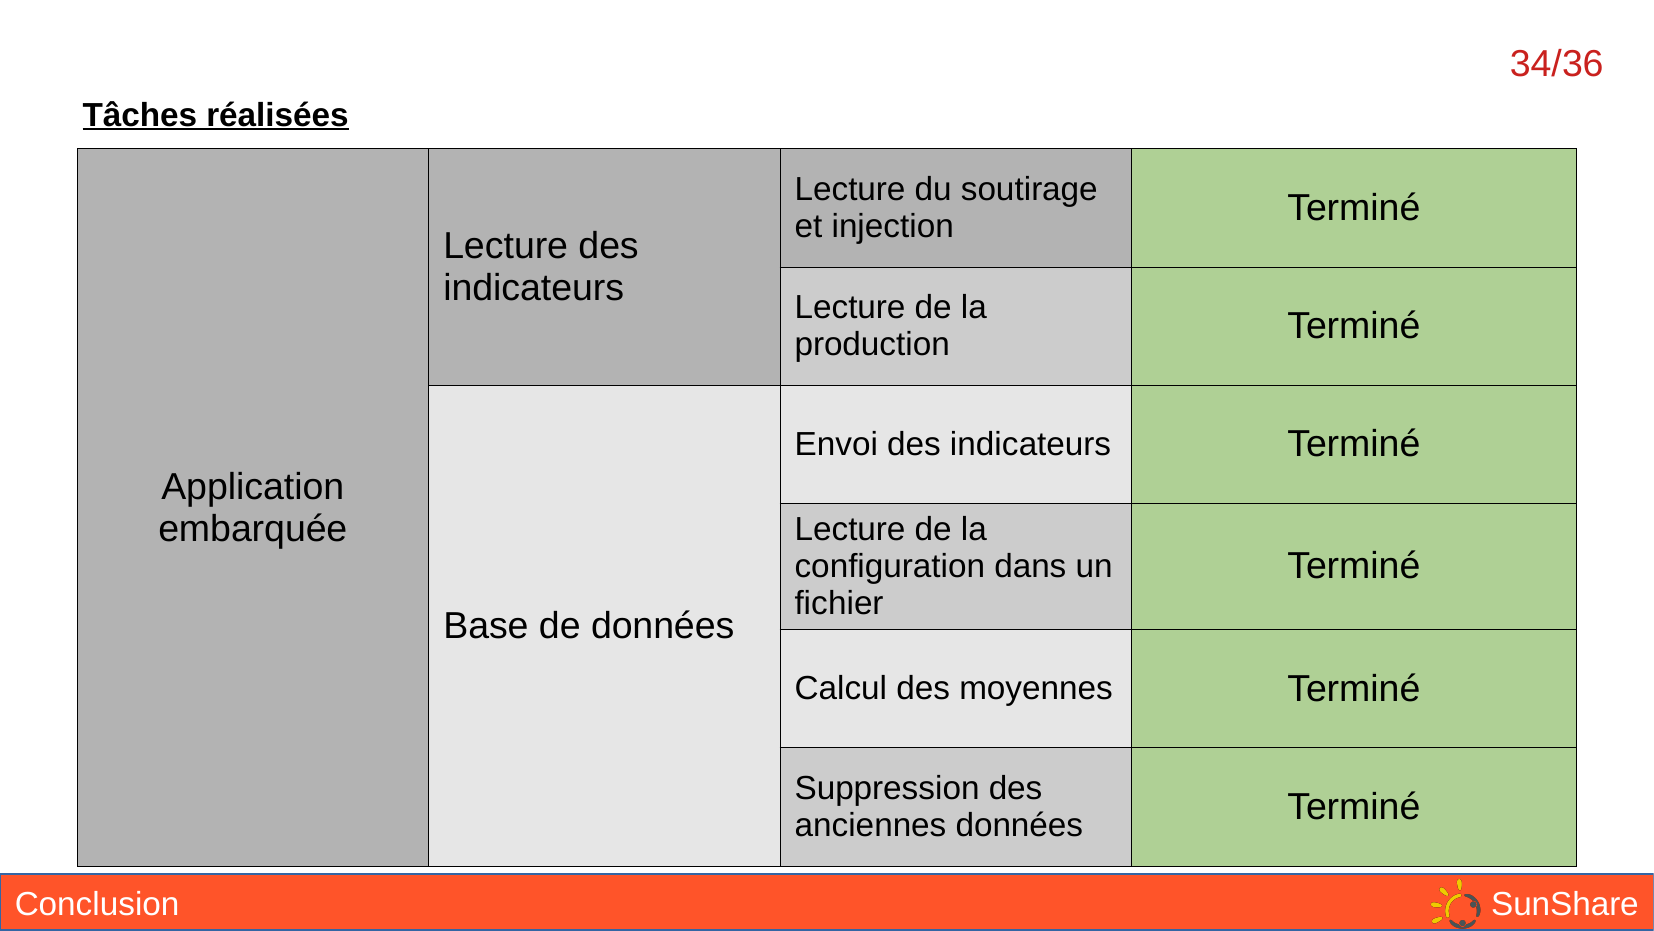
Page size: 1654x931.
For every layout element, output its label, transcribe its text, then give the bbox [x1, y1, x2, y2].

title Tâches réalisées [82, 37, 1571, 148]
table_header Lecture du soutirage et injection [781, 149, 1131, 267]
table_cell Lecture de la production [781, 268, 1131, 385]
table_header Terminé [1132, 149, 1576, 267]
text_box Conclusion [0, 874, 792, 931]
table_cell Suppression des anciennes données [781, 748, 1131, 866]
table_cell Base de données [429, 386, 780, 866]
table_cell Terminé [1132, 630, 1576, 747]
table_cell Terminé [1132, 386, 1576, 503]
table_header Application embarquée [78, 149, 428, 866]
table_cell Terminé [1132, 748, 1576, 866]
table_cell Envoi des indicateurs [781, 386, 1131, 503]
table_cell Terminé [1132, 268, 1576, 385]
table_cell Lecture de la configuration dans un fichier [781, 504, 1131, 629]
table_cell Calcul des moyennes [781, 630, 1131, 747]
picture [1429, 877, 1483, 931]
table_cell Terminé [1132, 504, 1576, 629]
table_header Lecture des indicateurs [429, 149, 780, 385]
